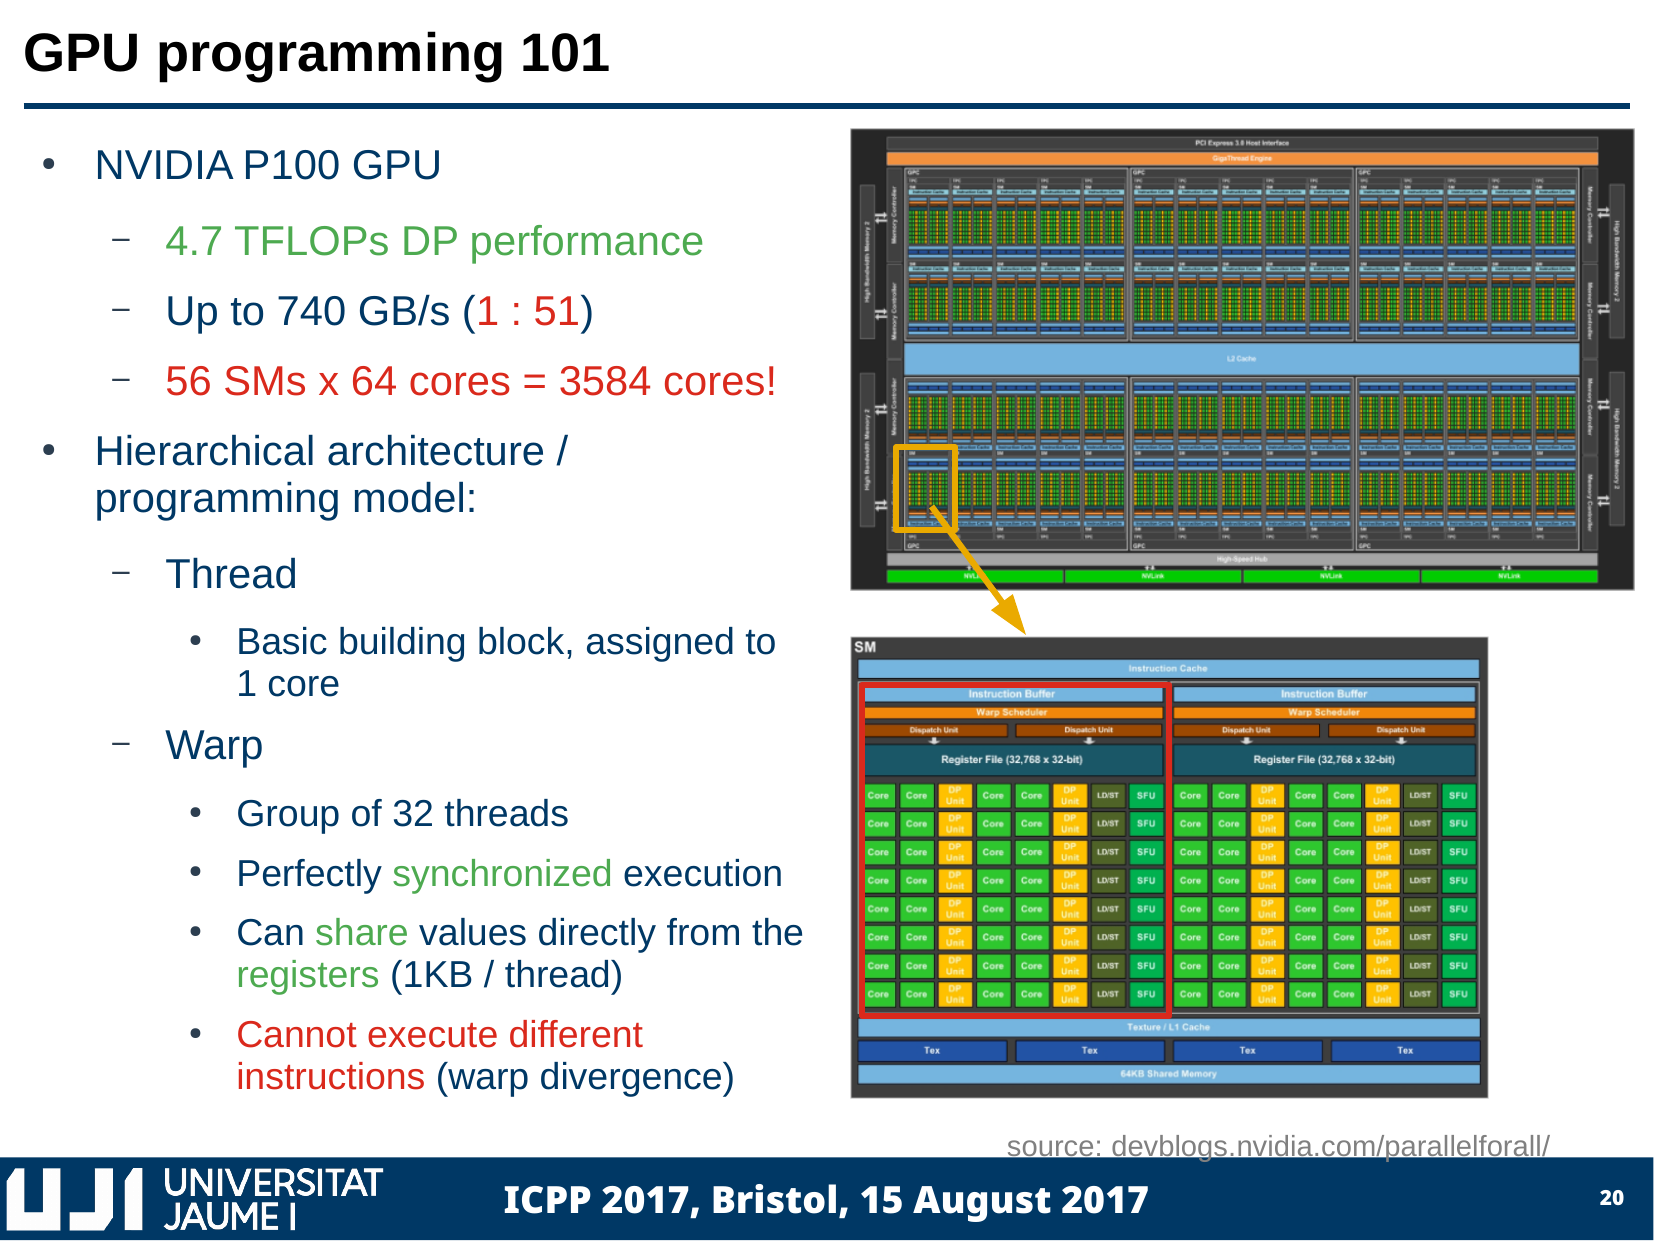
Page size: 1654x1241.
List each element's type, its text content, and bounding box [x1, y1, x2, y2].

text_box source: devblogs.nvidia.com/parallelforall/ [992, 1122, 1567, 1170]
picture [899, 450, 952, 527]
picture [0, 1158, 390, 1241]
picture [850, 128, 1635, 591]
title GPU programming 101 [23, 0, 1630, 107]
list NVIDIA P100 GPU 4.7 TFLOPs DP performance Up to 740 GB/s (1 : 51) 56 SMs x 64 cores = 3584 cores! Hierarchical architecture / programming model: Thread Basic building block, assigned to 1 core Warp Group of 32 threads Perfectly synchronized execution Can share values directly from the registers (1KB / thread) Cannot execute different instructions (warp divergence) [23, 141, 808, 1134]
picture [850, 636, 1489, 1099]
